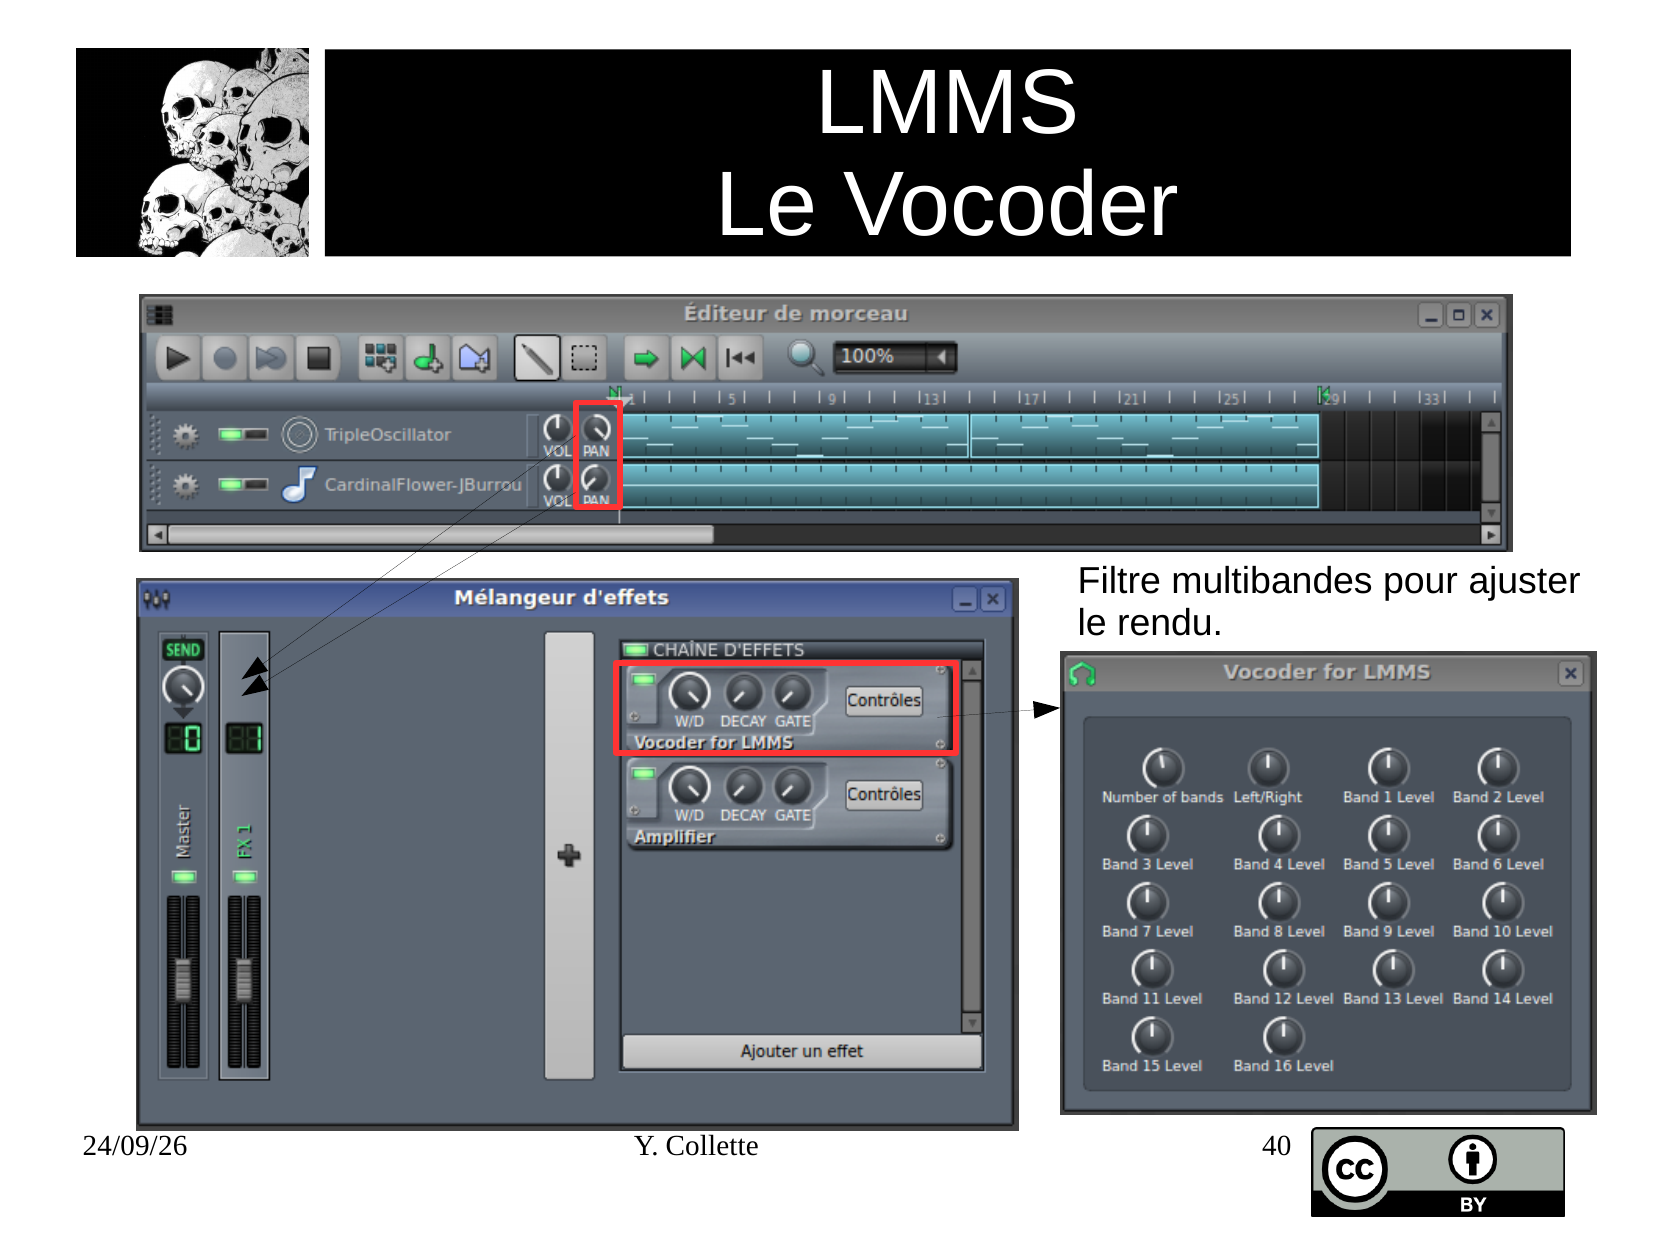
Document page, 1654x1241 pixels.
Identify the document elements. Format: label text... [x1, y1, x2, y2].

picture [418, 439, 573, 552]
picture [76, 48, 309, 257]
picture [1311, 1127, 1565, 1217]
picture [579, 405, 617, 504]
picture [619, 666, 953, 750]
title LMMS Le Vocoder [324, 49, 1571, 257]
picture [260, 578, 433, 681]
picture [139, 294, 1513, 552]
text_box Filtre multibandes pour ajuster le rendu. [1062, 551, 1597, 651]
picture [1060, 651, 1597, 1116]
picture [136, 578, 1019, 1131]
